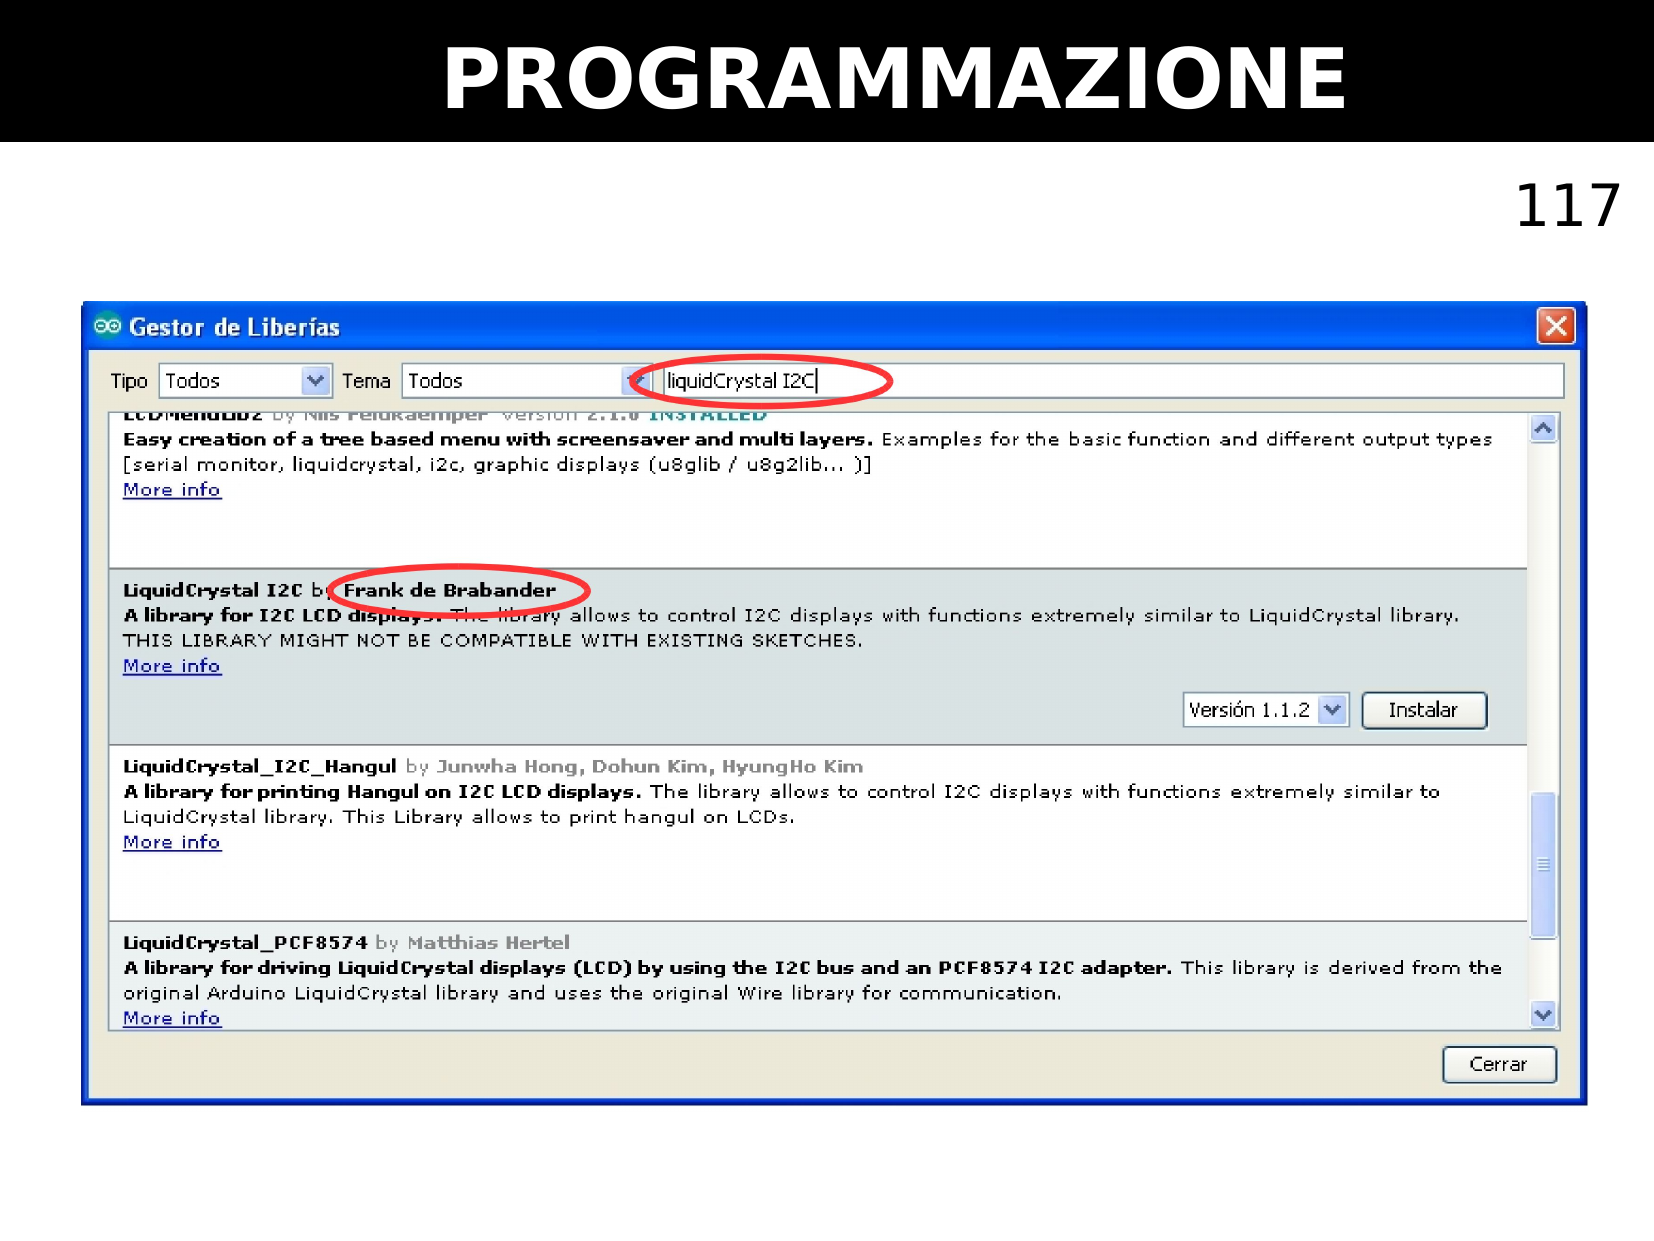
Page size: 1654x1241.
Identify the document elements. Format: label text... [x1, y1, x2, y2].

text_box [0, 0, 1654, 142]
text_box 117 [1498, 165, 1640, 249]
picture [81, 301, 1589, 1112]
text_box PROGRAMMAZIONE [425, 23, 1366, 136]
